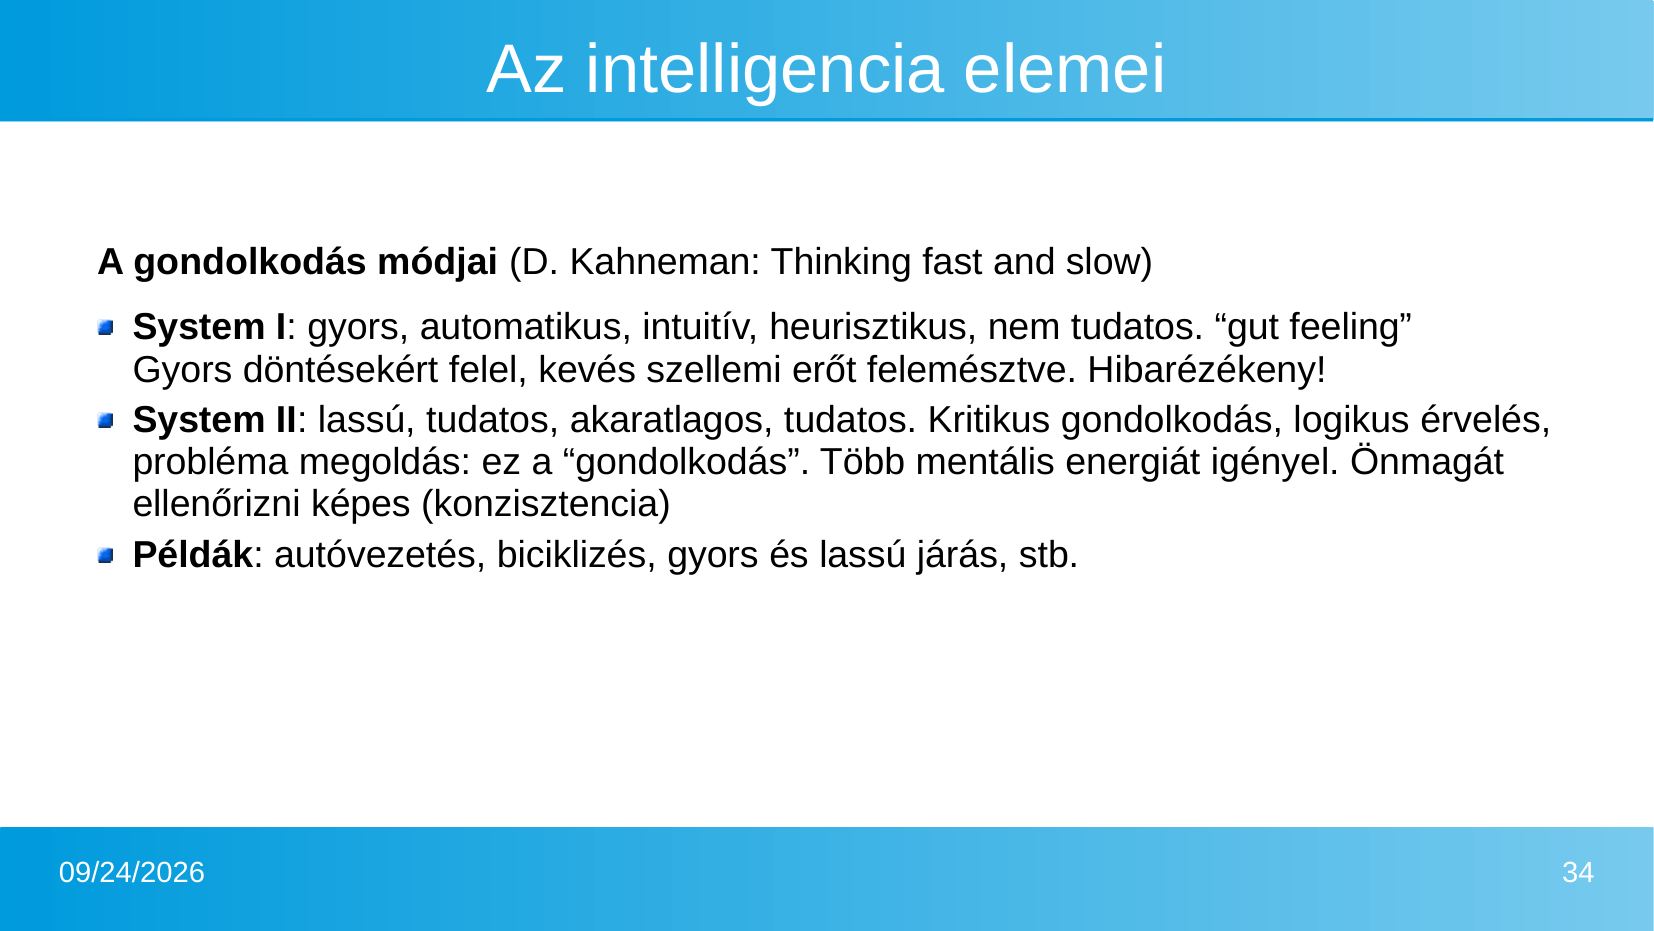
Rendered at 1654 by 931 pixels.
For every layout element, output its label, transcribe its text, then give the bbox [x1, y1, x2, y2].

text_box A gondolkodás módjai (D. Kahneman: Thinking fast and slow) System I: gyors, automatikus, intuitív, heurisztikus, nem tudatos. “gut feeling” Gyors döntésekért felel, kevés szellemi erőt felemésztve. Hibarézékeny! System II: lassú, tudatos, akaratlagos, tudatos. Kritikus gondolkodás, logikus érvelés, probléma megoldás: ez a “gondolkodás”. Több mentális energiát igényel. Önmagát ellenőrizni képes (konzisztencia) Példák: autóvezetés, biciklizés, gyors és lassú járás, stb. [82, 232, 1578, 604]
title Az intelligencia elemei [59, 29, 1595, 108]
